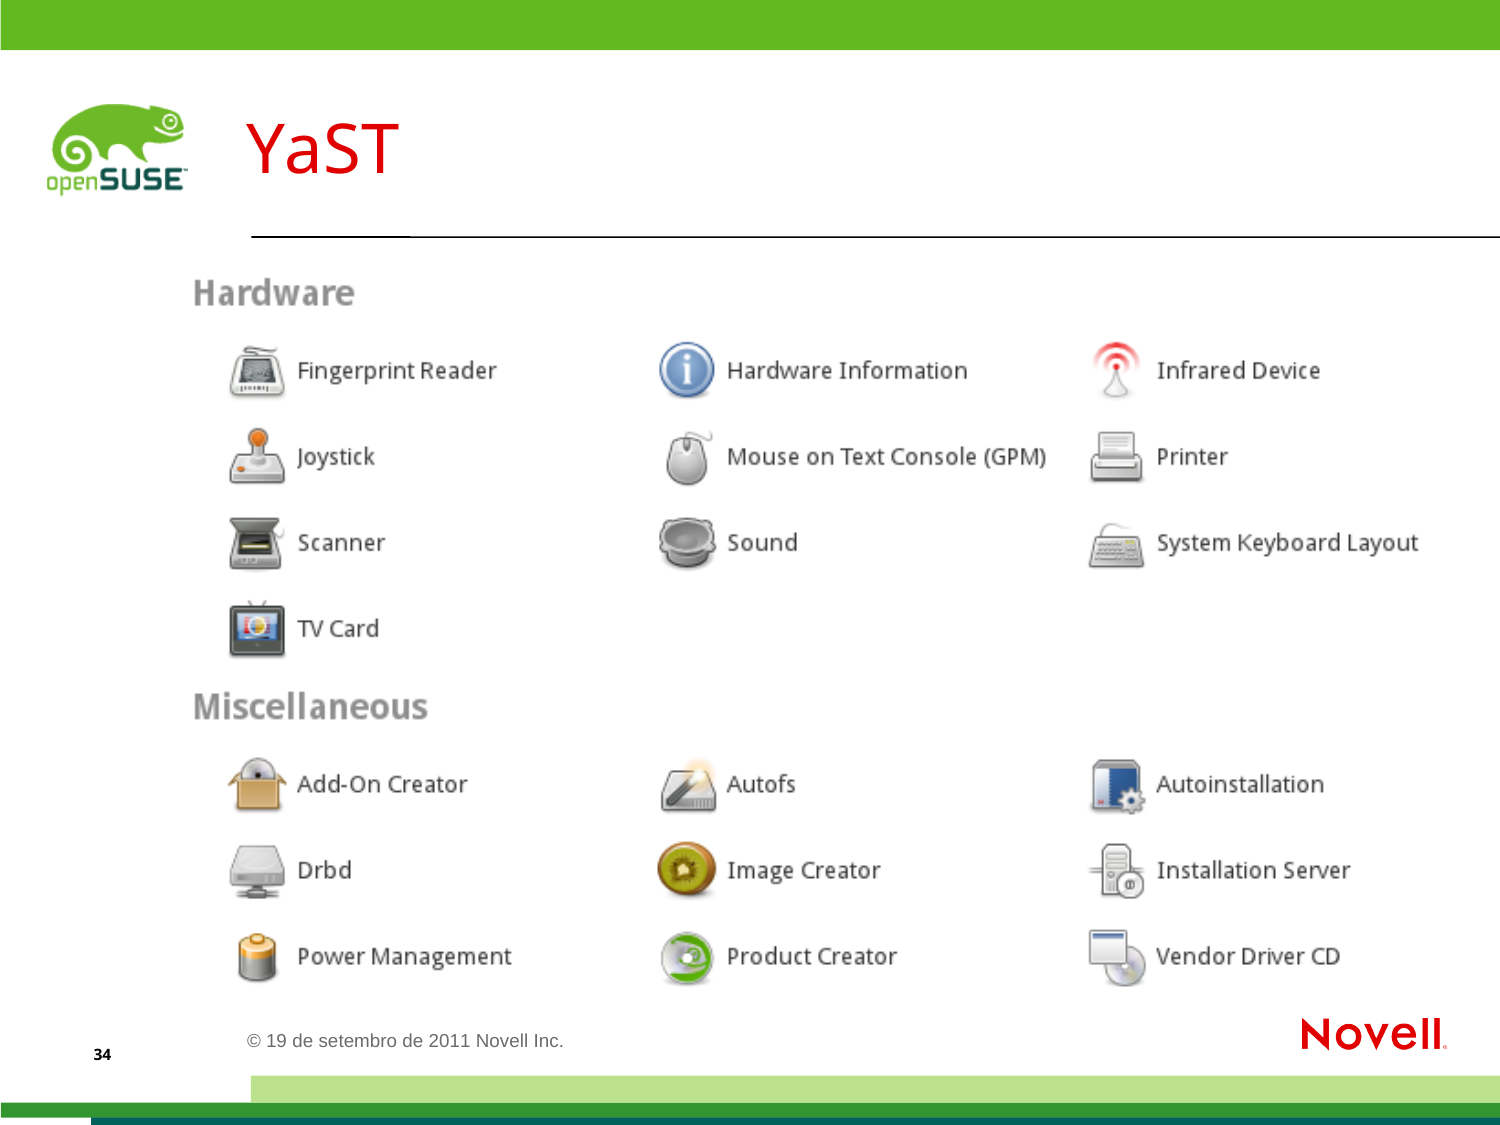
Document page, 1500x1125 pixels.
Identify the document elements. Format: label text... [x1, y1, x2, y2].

picture [47, 104, 188, 197]
picture [179, 273, 1477, 1056]
title YaST [246, 68, 1409, 231]
